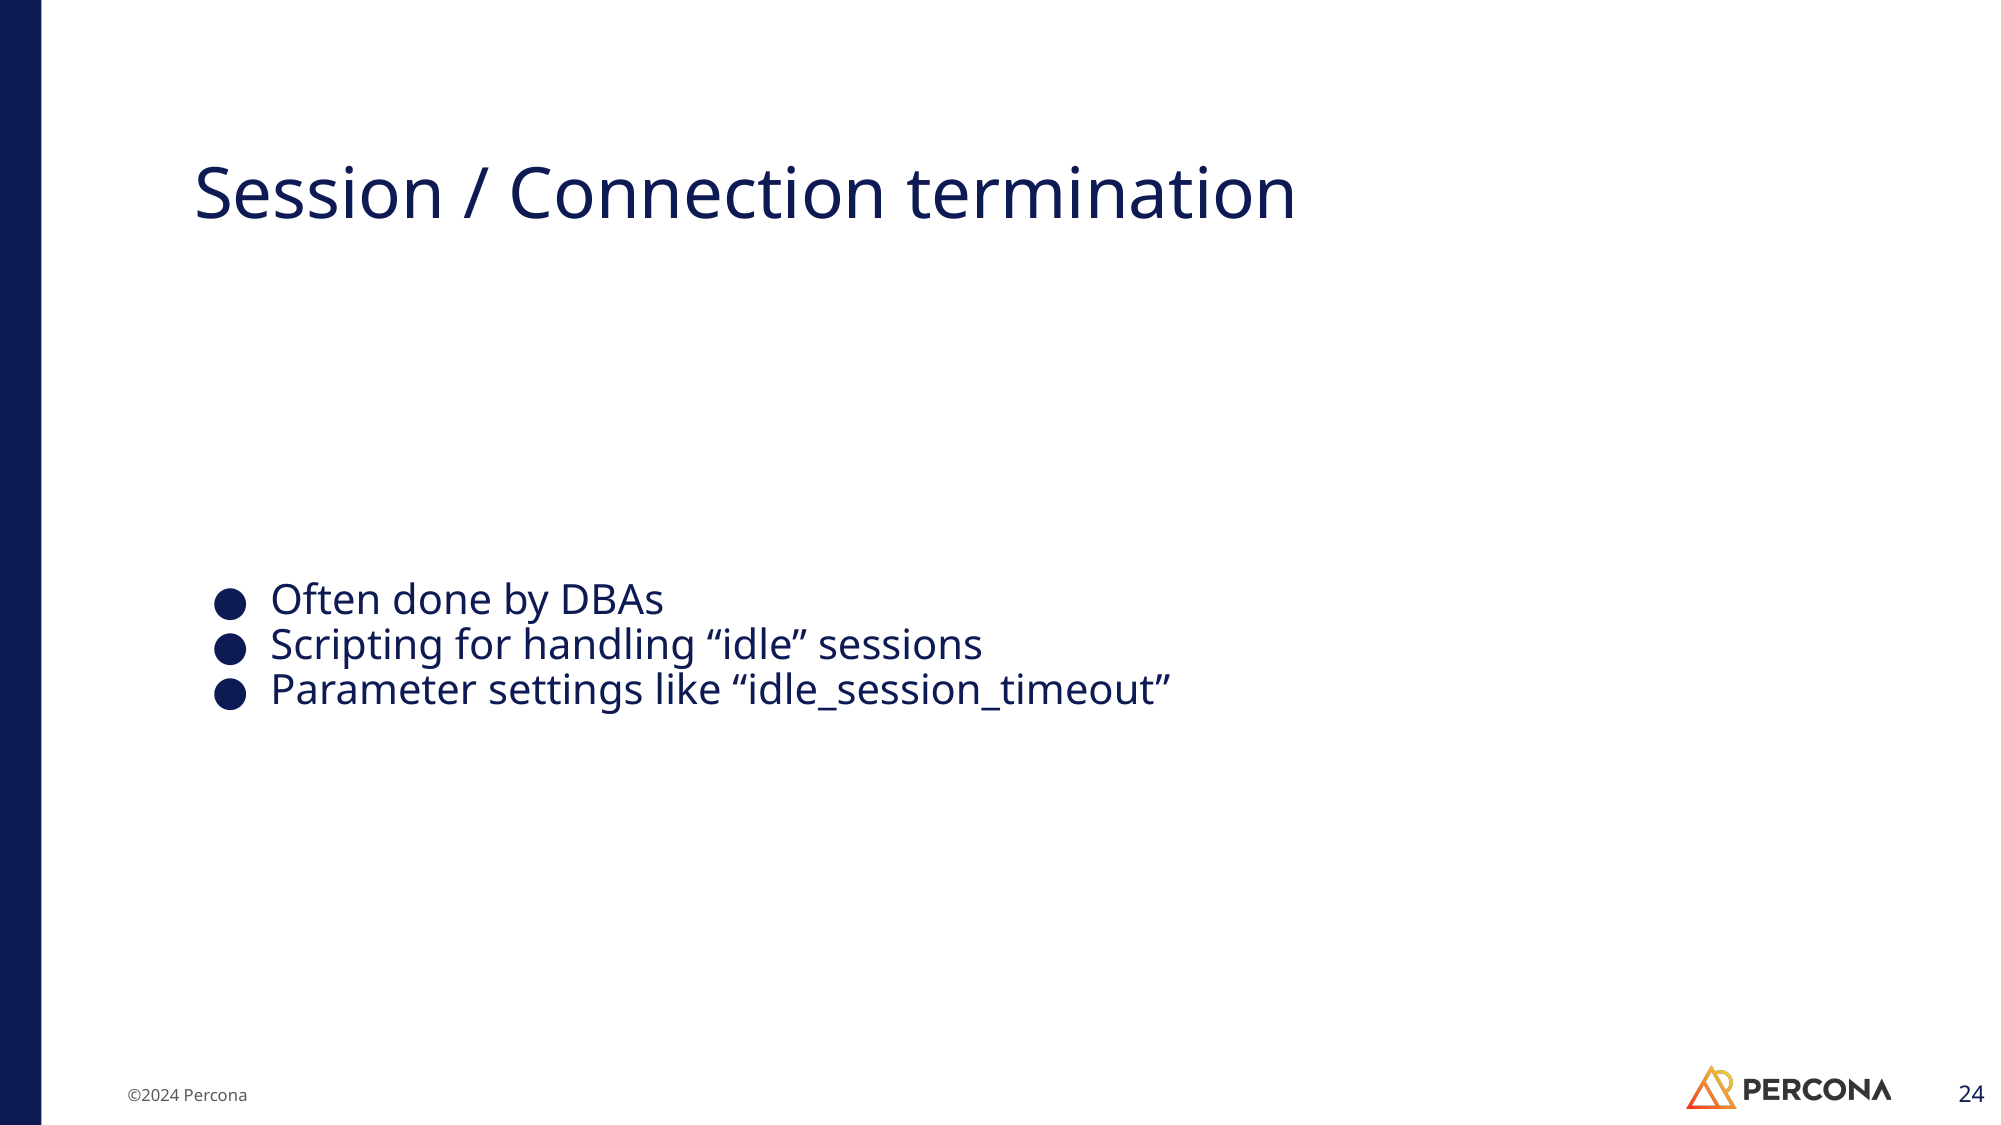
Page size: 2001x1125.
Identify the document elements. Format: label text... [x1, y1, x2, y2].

title Session / Connection termination [179, 124, 1835, 266]
picture [1686, 1065, 1748, 1109]
slide_number <number> [1748, 1065, 2000, 1125]
list Often done by DBAs Scripting for handling “idle” sessions Parameter settings like “idle_session_timeout” [180, 310, 1835, 982]
